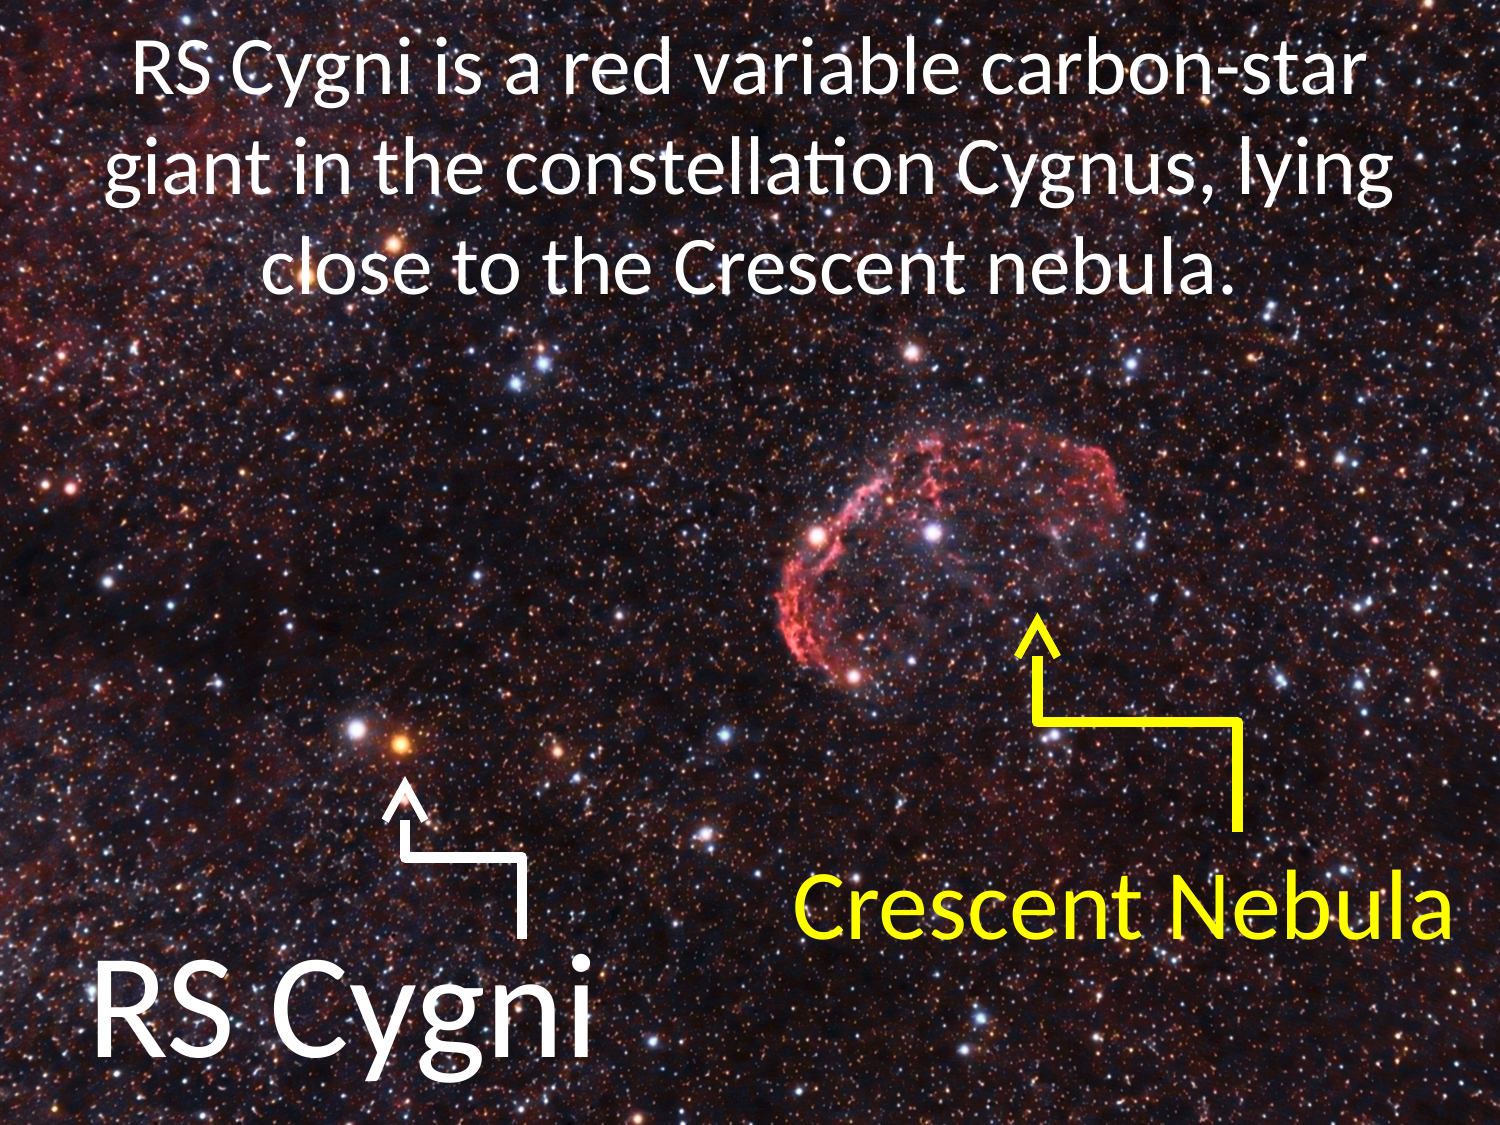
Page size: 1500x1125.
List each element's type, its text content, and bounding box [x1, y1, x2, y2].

text_box Crescent Nebula [749, 831, 1500, 967]
text_box RS Cygni [37, 899, 650, 1095]
text_box RS Cygni is a red variable carbon-star giant in the constellation Cygnus, lying close to the Crescent nebula. [32, 3, 1468, 319]
picture [0, 0, 1500, 1125]
